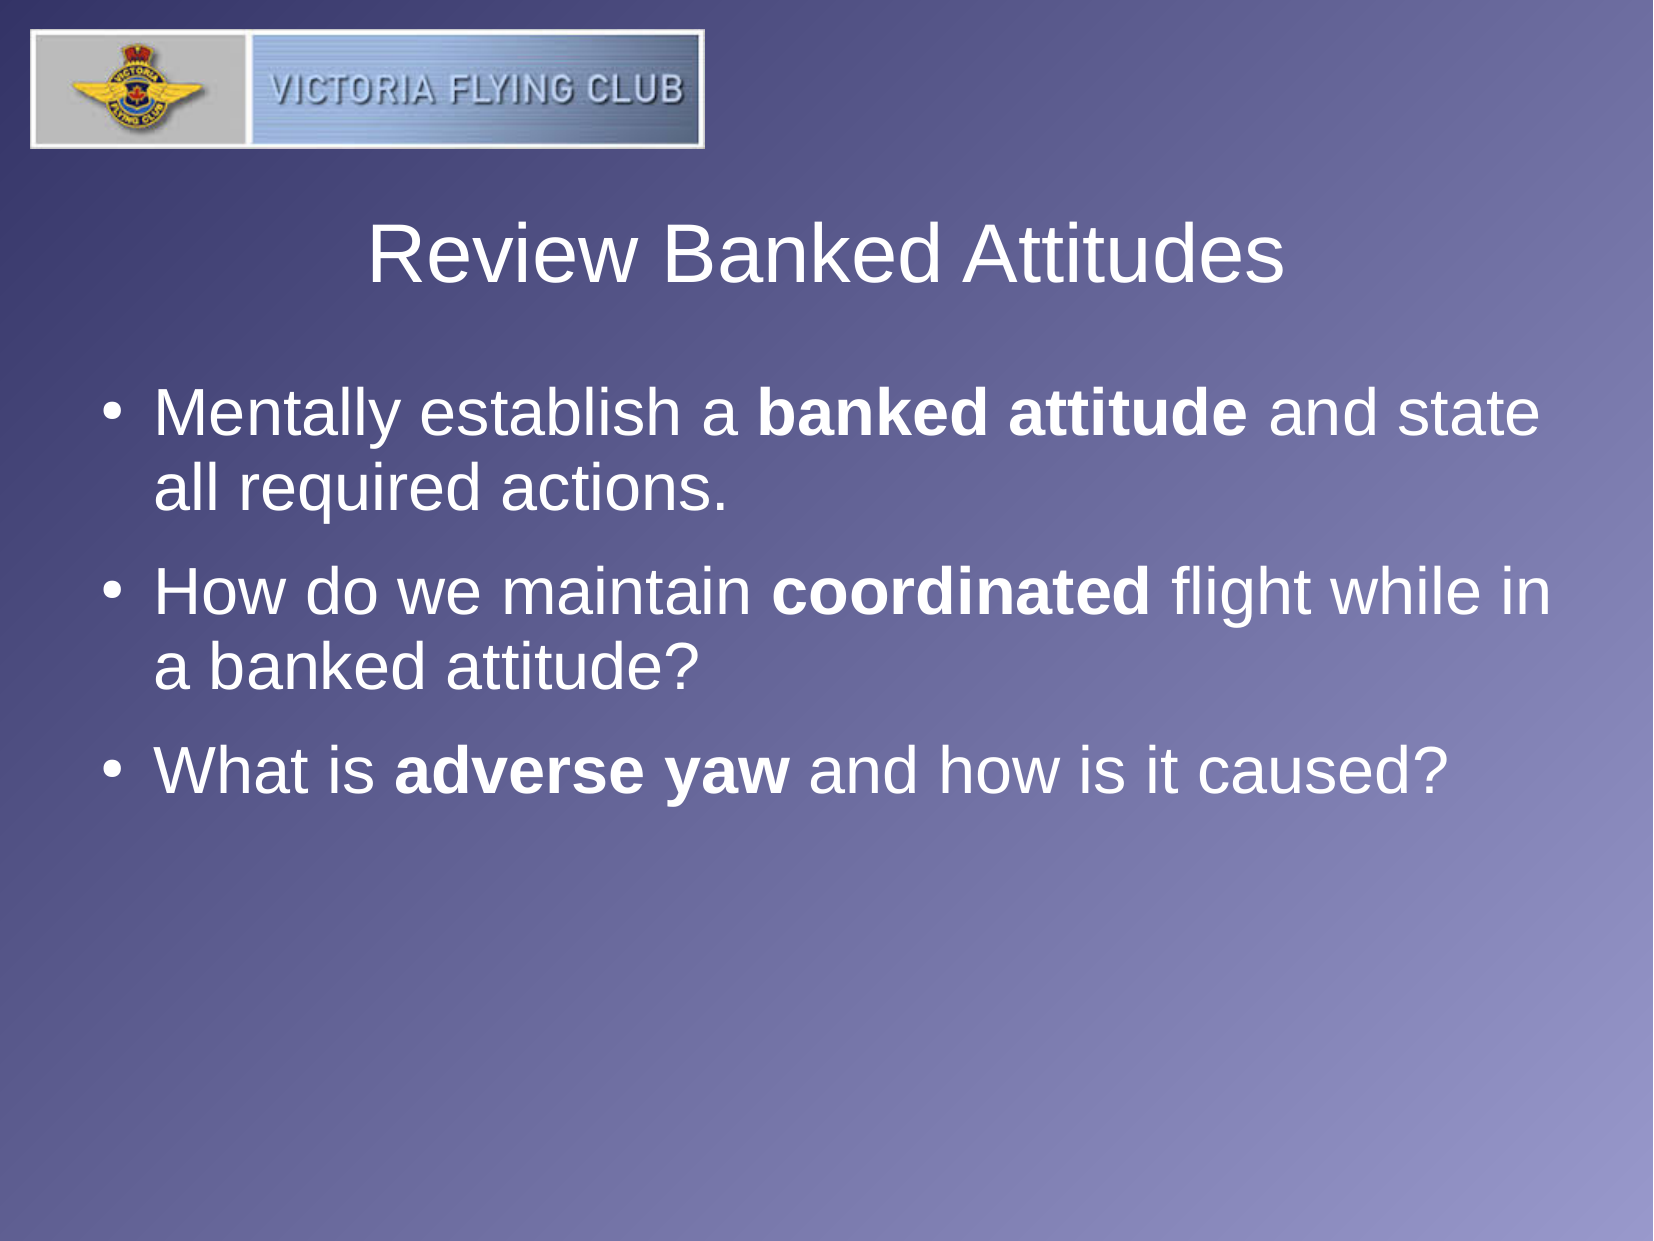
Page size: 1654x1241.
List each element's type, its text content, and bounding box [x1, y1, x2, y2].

picture [30, 29, 705, 149]
title Review Banked Attitudes [82, 150, 1571, 358]
list Mentally establish a banked attitude and state all required actions. How do we maintain coordinated flight while in a banked attitude? What is adverse yaw and how is it caused? [82, 375, 1571, 1095]
